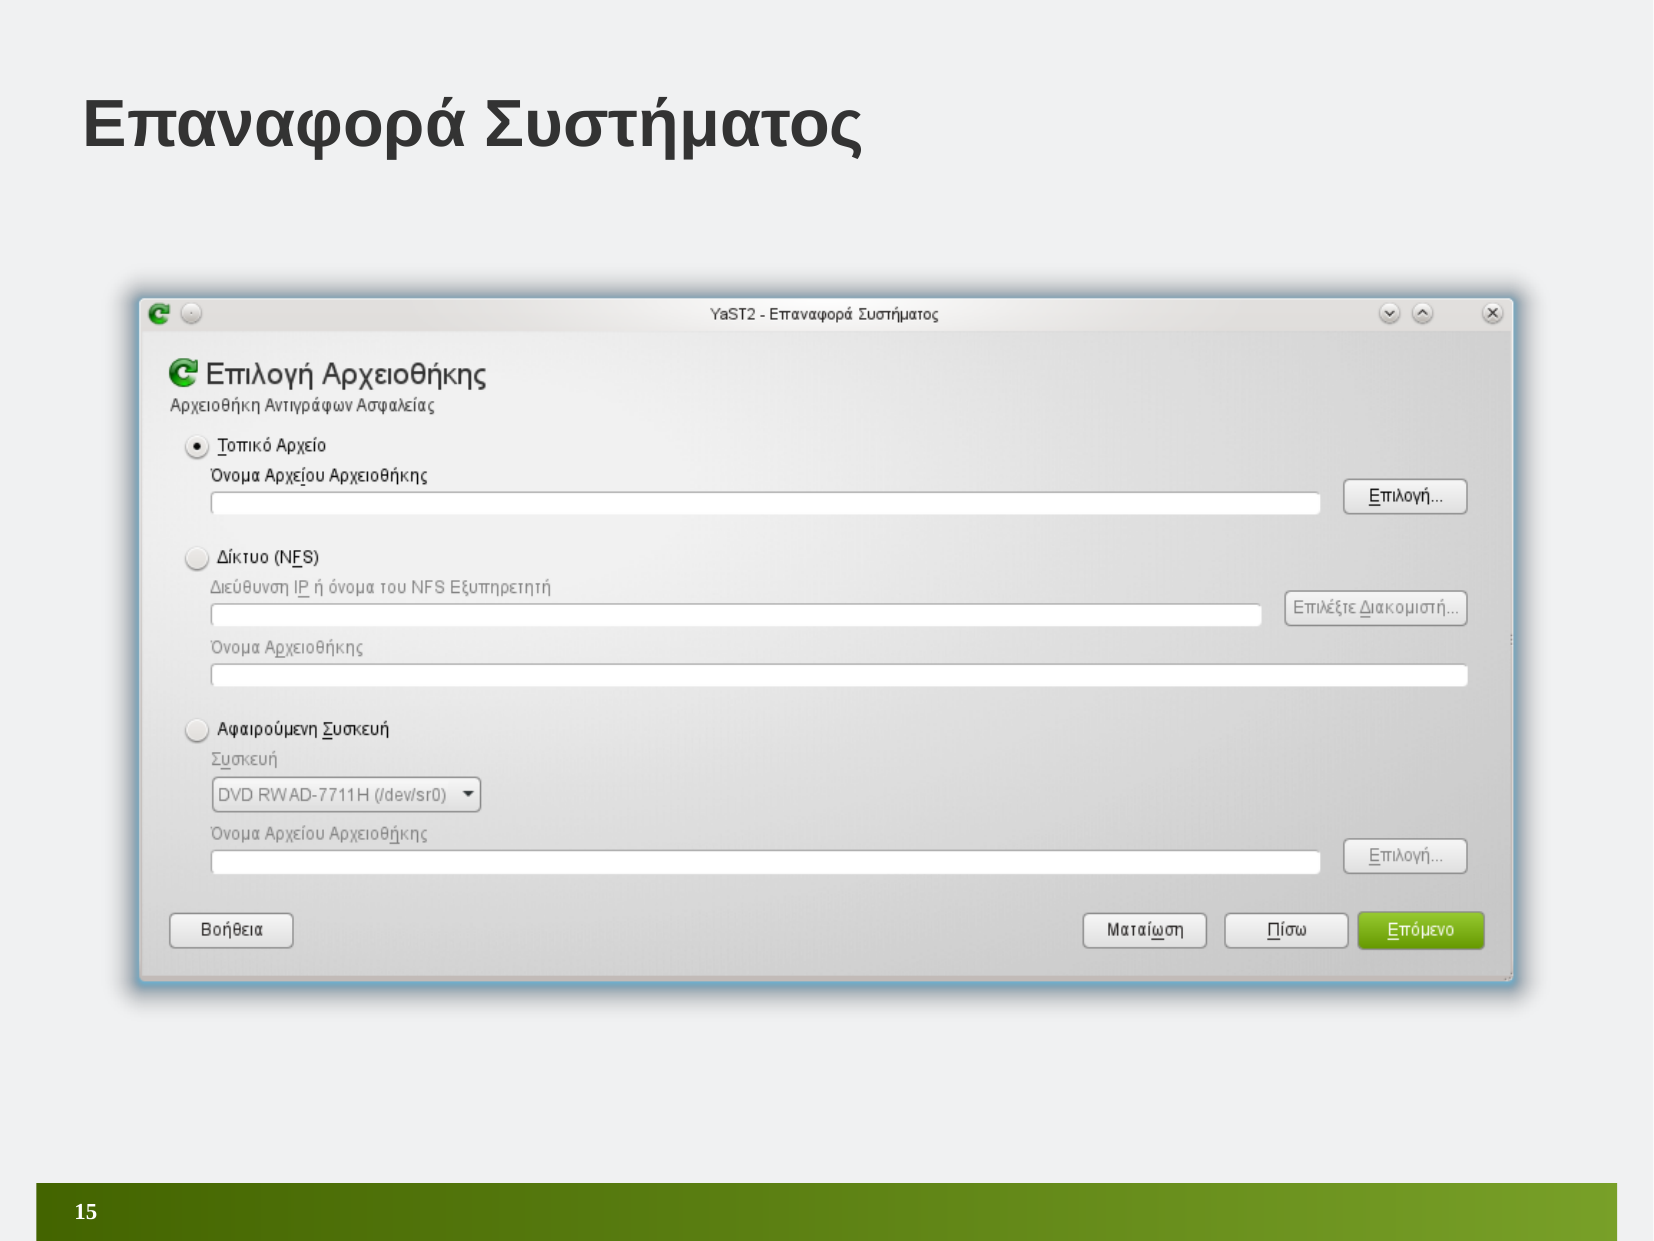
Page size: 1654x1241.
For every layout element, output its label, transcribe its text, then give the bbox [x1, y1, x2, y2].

title Επαναφορά Συστήματος [82, 49, 1571, 198]
picture [0, 0, 1654, 1241]
